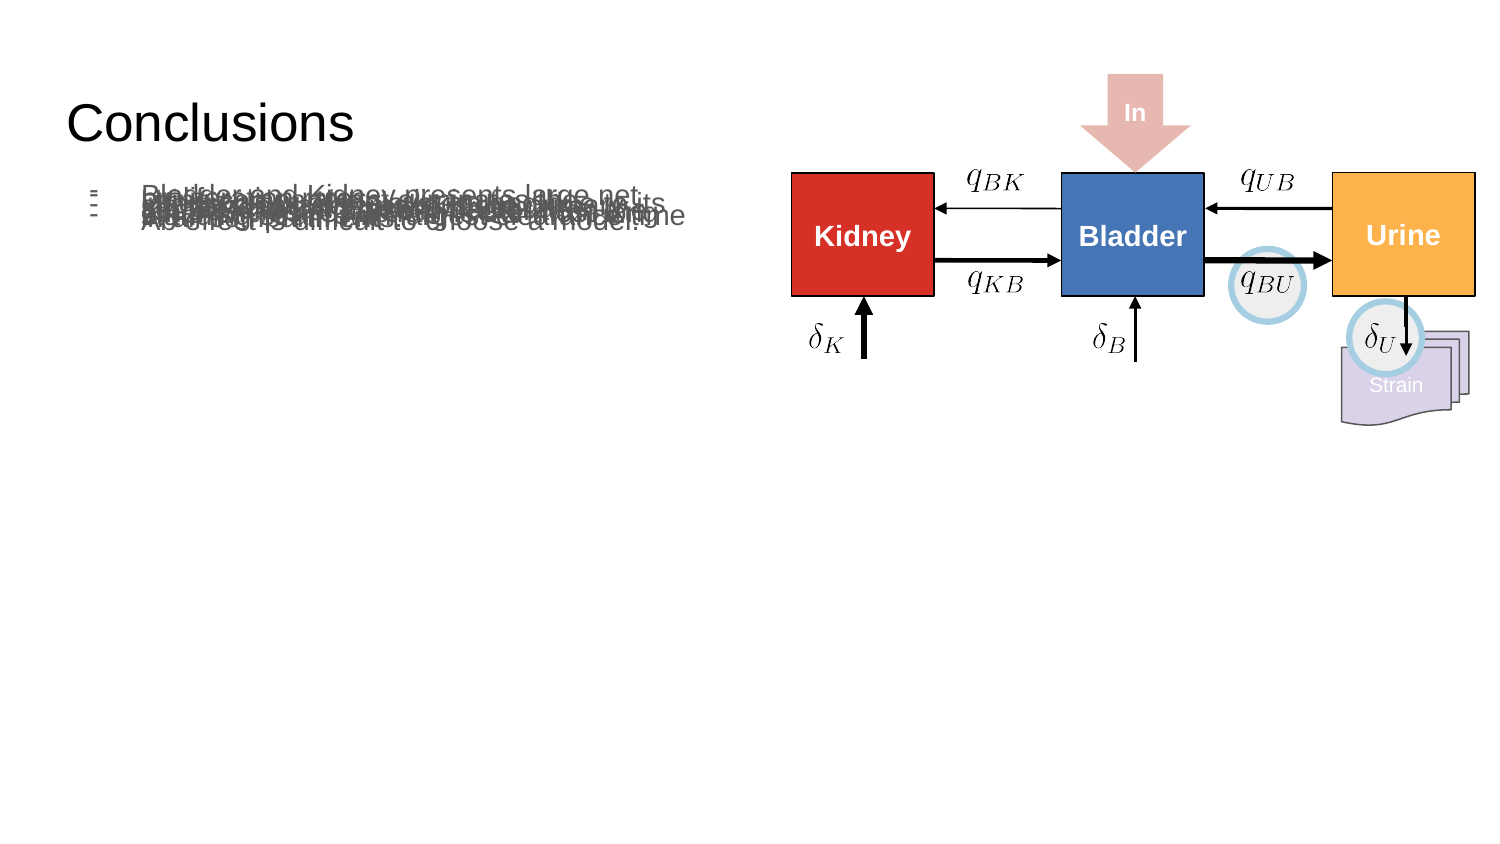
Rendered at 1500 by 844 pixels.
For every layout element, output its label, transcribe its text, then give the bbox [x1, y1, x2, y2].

text_box Strain [1341, 331, 1469, 426]
text_box Urine [1332, 172, 1475, 296]
title Conclusions [51, 72, 1449, 167]
picture [1241, 169, 1294, 192]
picture [1093, 323, 1125, 353]
text_box In [1079, 73, 1192, 173]
picture [1365, 323, 1396, 353]
text_box [1349, 301, 1422, 375]
picture [1241, 271, 1294, 294]
picture [967, 169, 1024, 192]
picture [809, 323, 844, 353]
text_box Kidney [791, 172, 935, 297]
picture [968, 271, 1023, 294]
text_box [1231, 264, 1304, 322]
text_box [1244, 248, 1291, 257]
list Bladder and Kidney presents large net proliferation rates. Urine compartment eliminates the infection out of the system and due to its slower clearance make is the primary source of a long lasting bacteria. NILS69 clears markedly faster than the other strains. UTI strain is the most long standing strain with largest clearance time in all compartments. Ab effect is difficult to choose a model. [51, 189, 708, 750]
text_box Bladder [1061, 172, 1205, 297]
